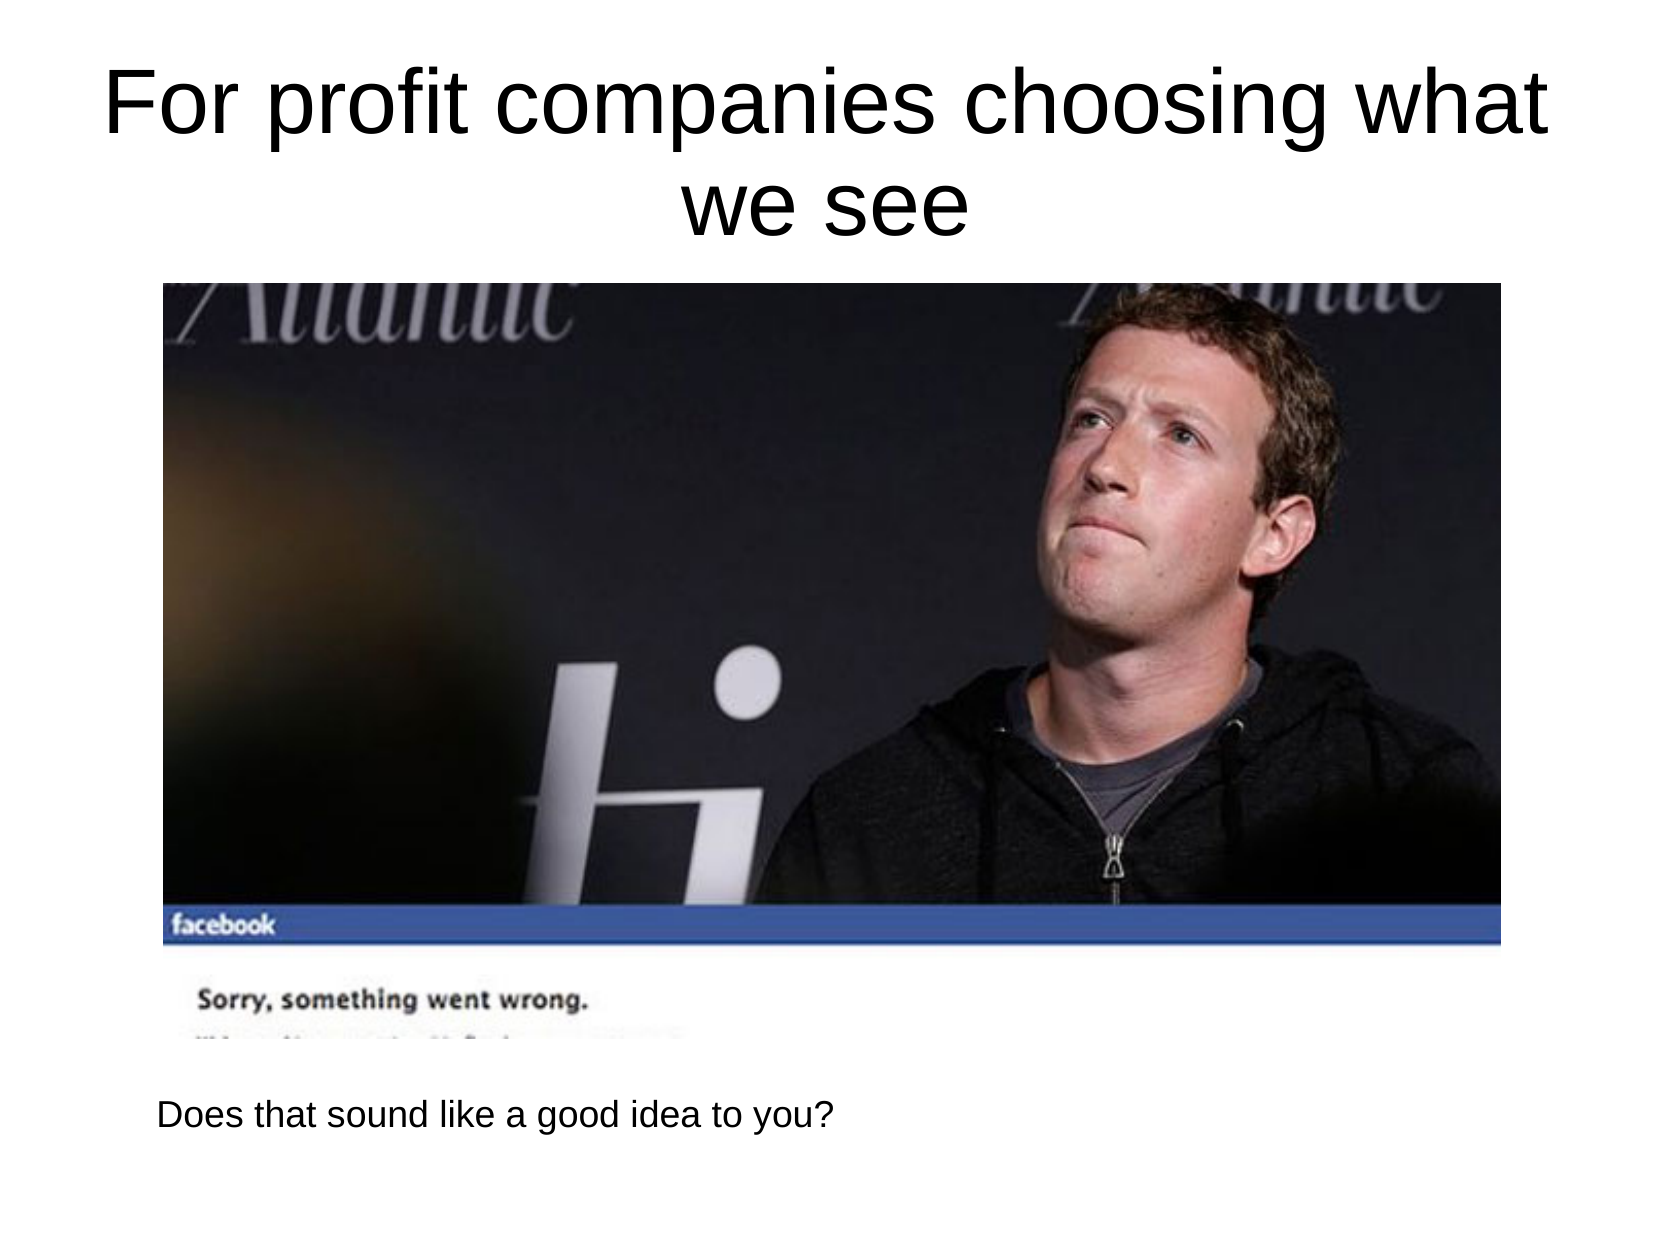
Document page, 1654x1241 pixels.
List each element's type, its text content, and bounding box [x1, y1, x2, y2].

title For profit companies choosing what we see [82, 49, 1571, 257]
text_box Does that sound like a good idea to you? [141, 1086, 1288, 1144]
picture [163, 283, 1501, 1039]
